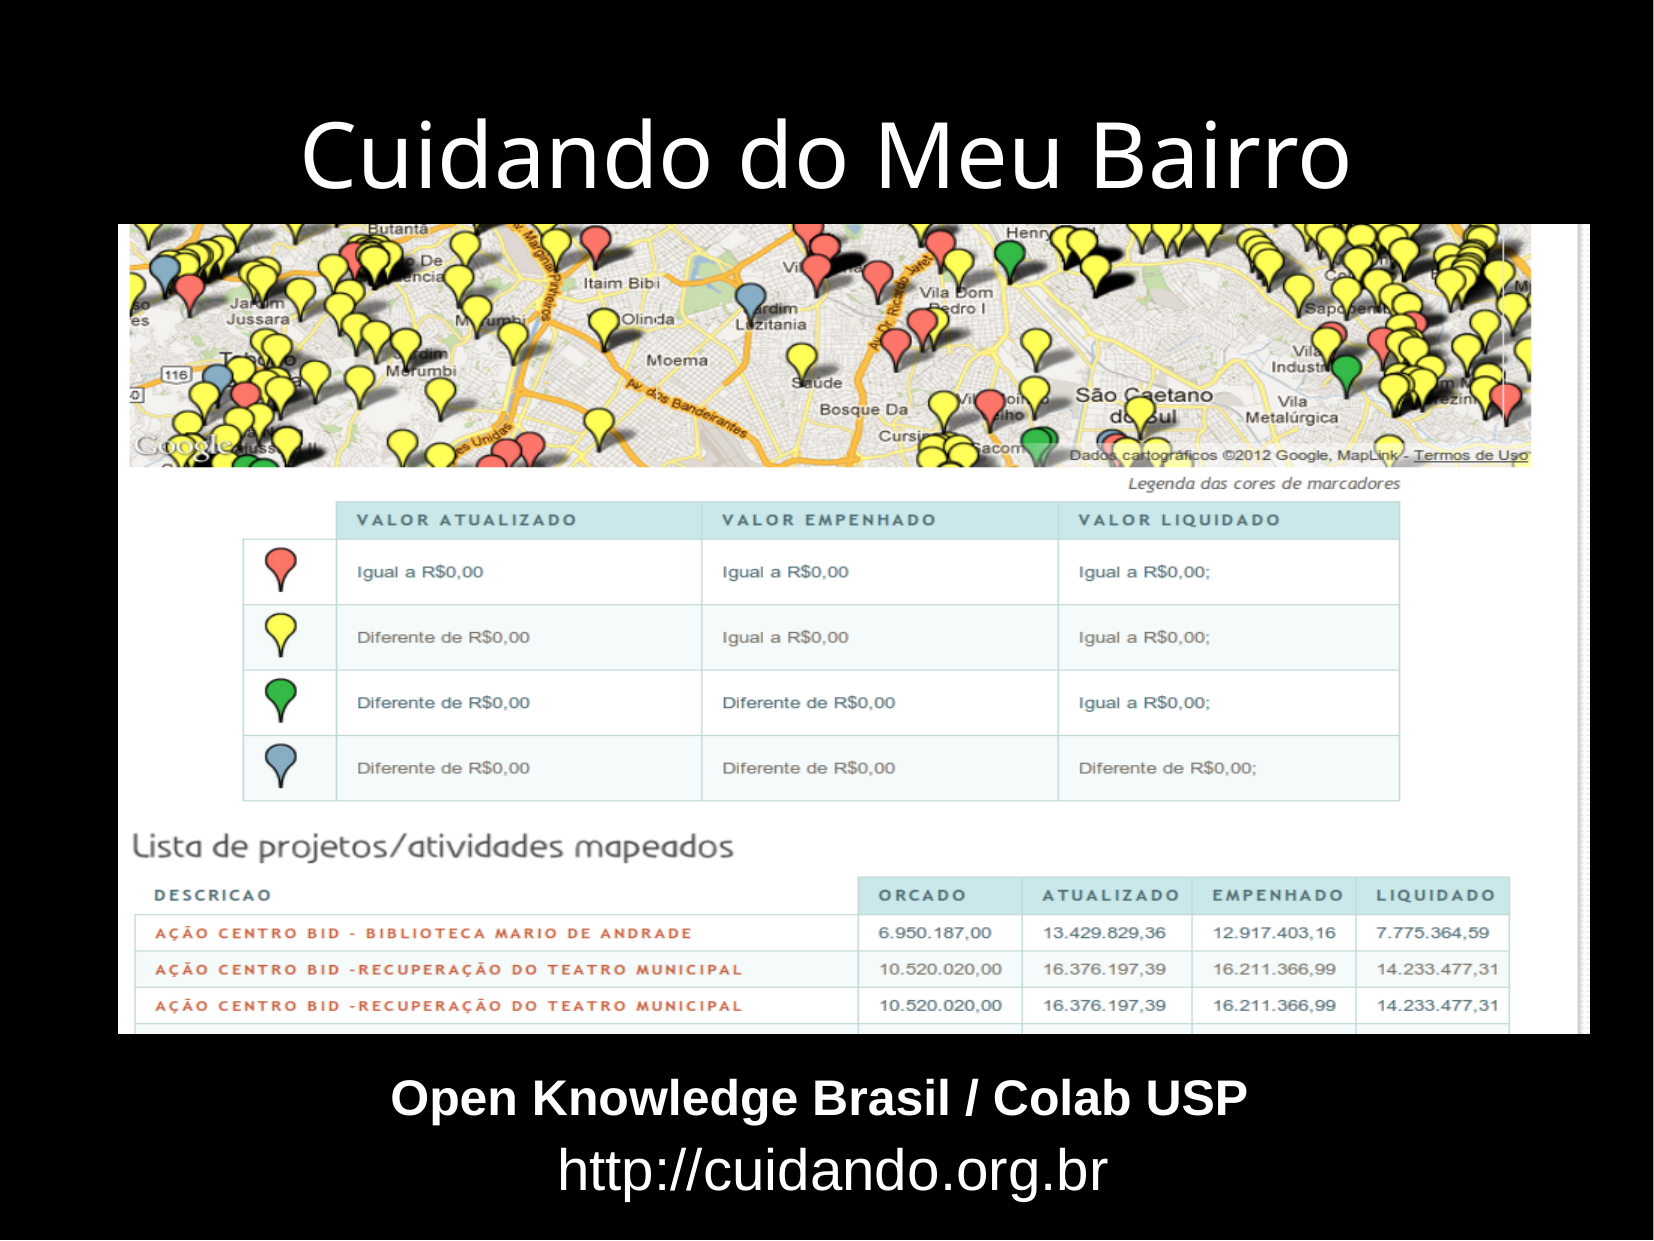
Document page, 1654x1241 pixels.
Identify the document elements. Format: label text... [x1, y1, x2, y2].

text_box Open Knowledge Brasil / Colab USP [375, 1062, 1264, 1143]
title Cuidando do Meu Bairro [82, 49, 1571, 257]
picture [118, 224, 1590, 1034]
text_box http://cuidando.org.br [542, 1143, 1125, 1211]
